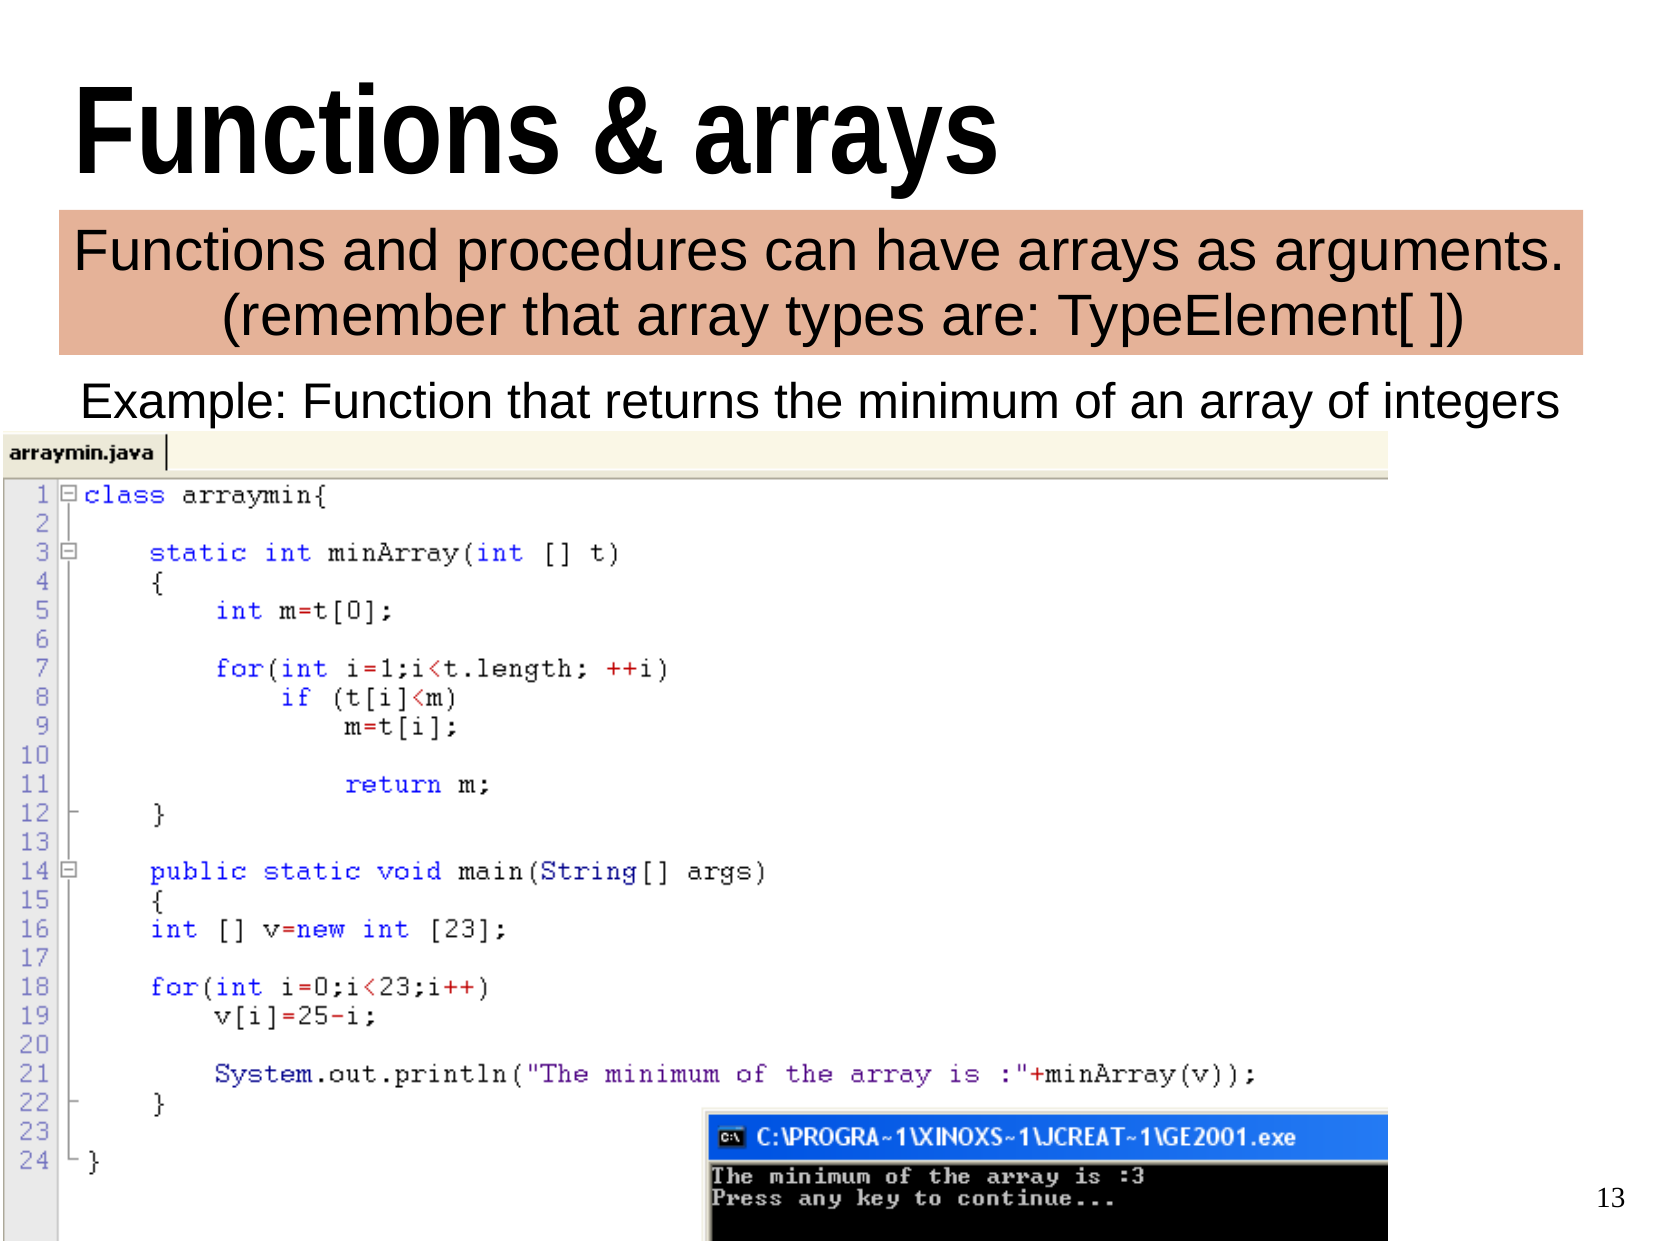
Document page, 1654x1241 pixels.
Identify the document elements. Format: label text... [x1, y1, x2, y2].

picture [3, 431, 1388, 1241]
text_box Functions & arrays [59, 49, 1045, 207]
text_box Example: Function that returns the minimum of an array of integers [64, 366, 1577, 437]
text_box Functions and procedures can have arrays as arguments. (remember that array types are: TypeElement[ ]) [59, 209, 1584, 355]
